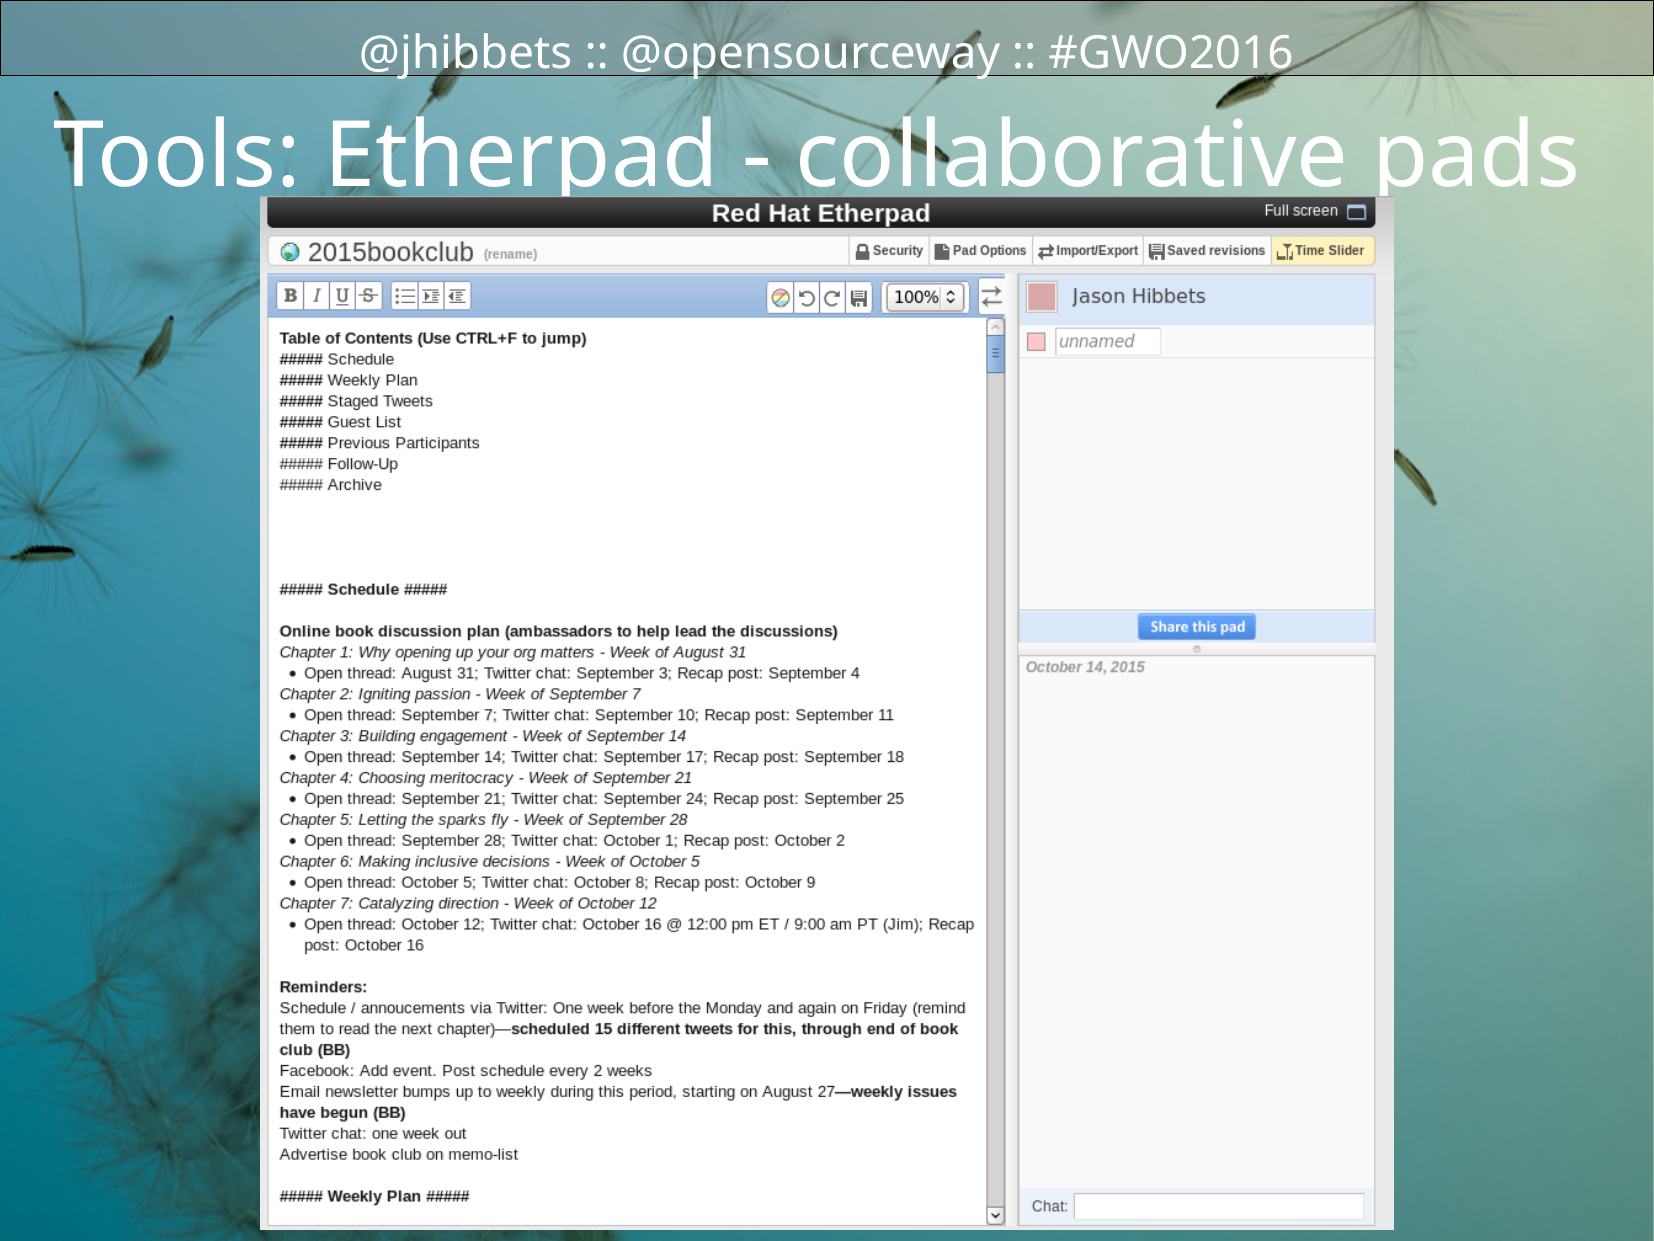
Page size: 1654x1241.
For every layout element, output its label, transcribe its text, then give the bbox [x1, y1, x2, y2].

picture [0, 76, 1654, 1241]
title Tools: Etherpad - collaborative pads [30, 47, 1606, 255]
